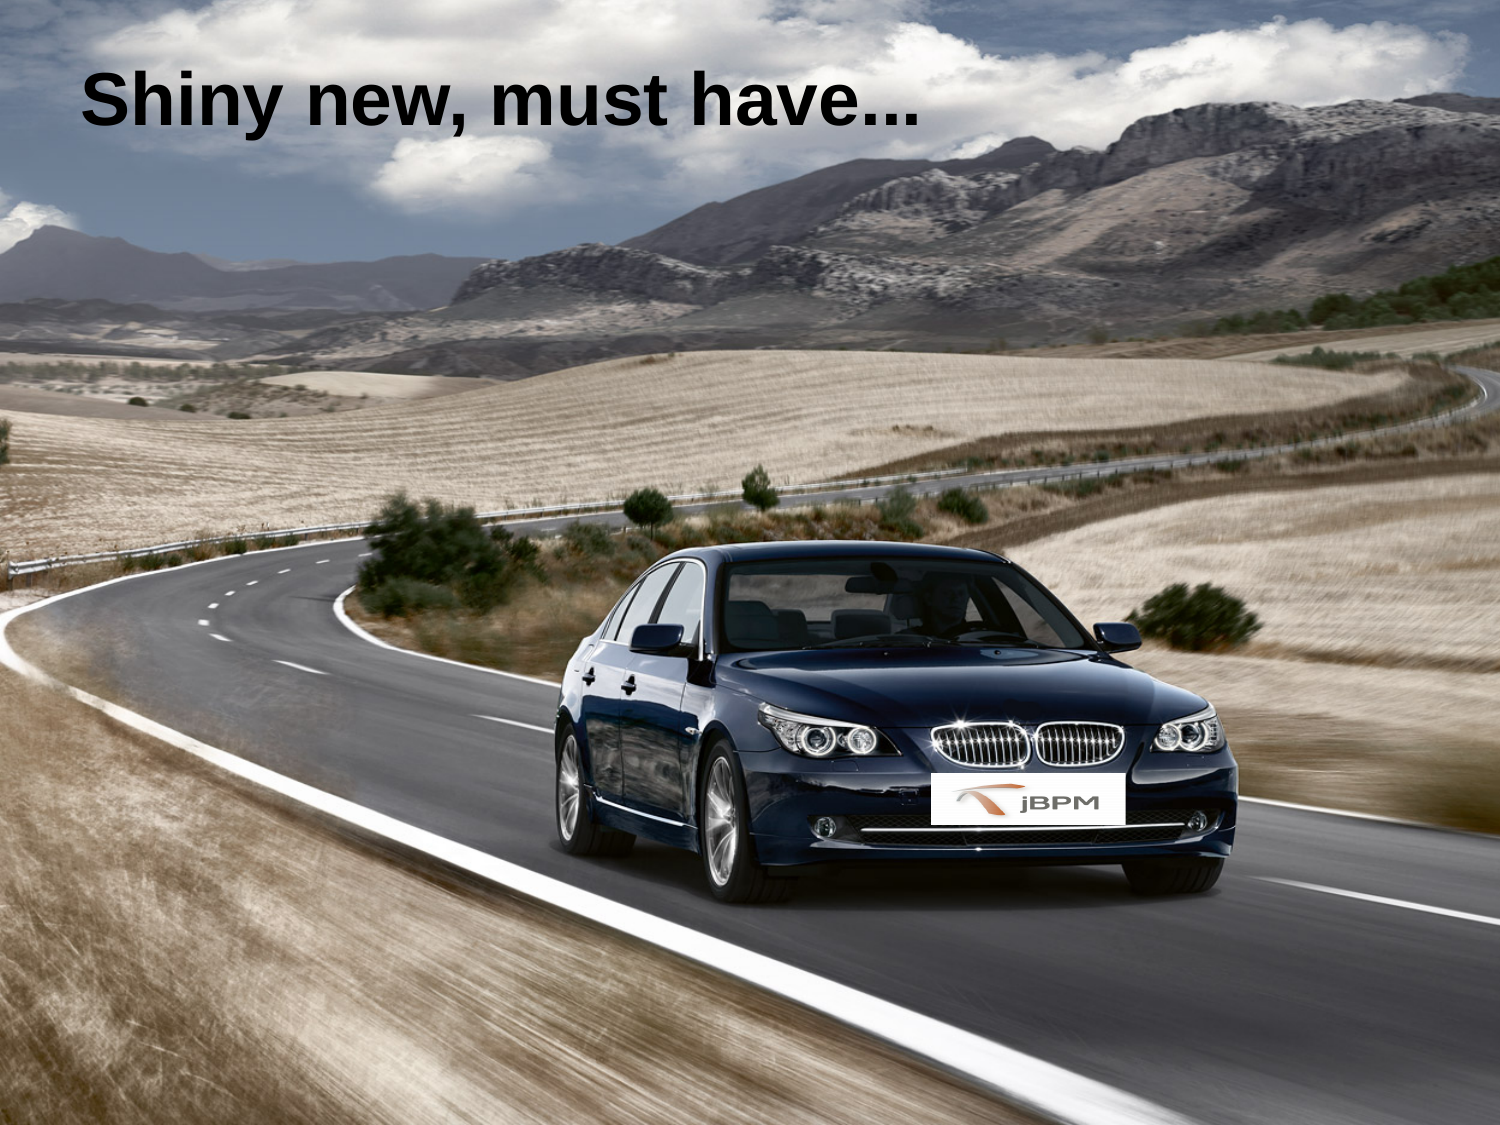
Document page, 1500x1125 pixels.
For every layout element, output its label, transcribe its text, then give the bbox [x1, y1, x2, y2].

title Shiny new, must have... [80, 14, 1431, 185]
picture [0, 0, 1500, 1125]
